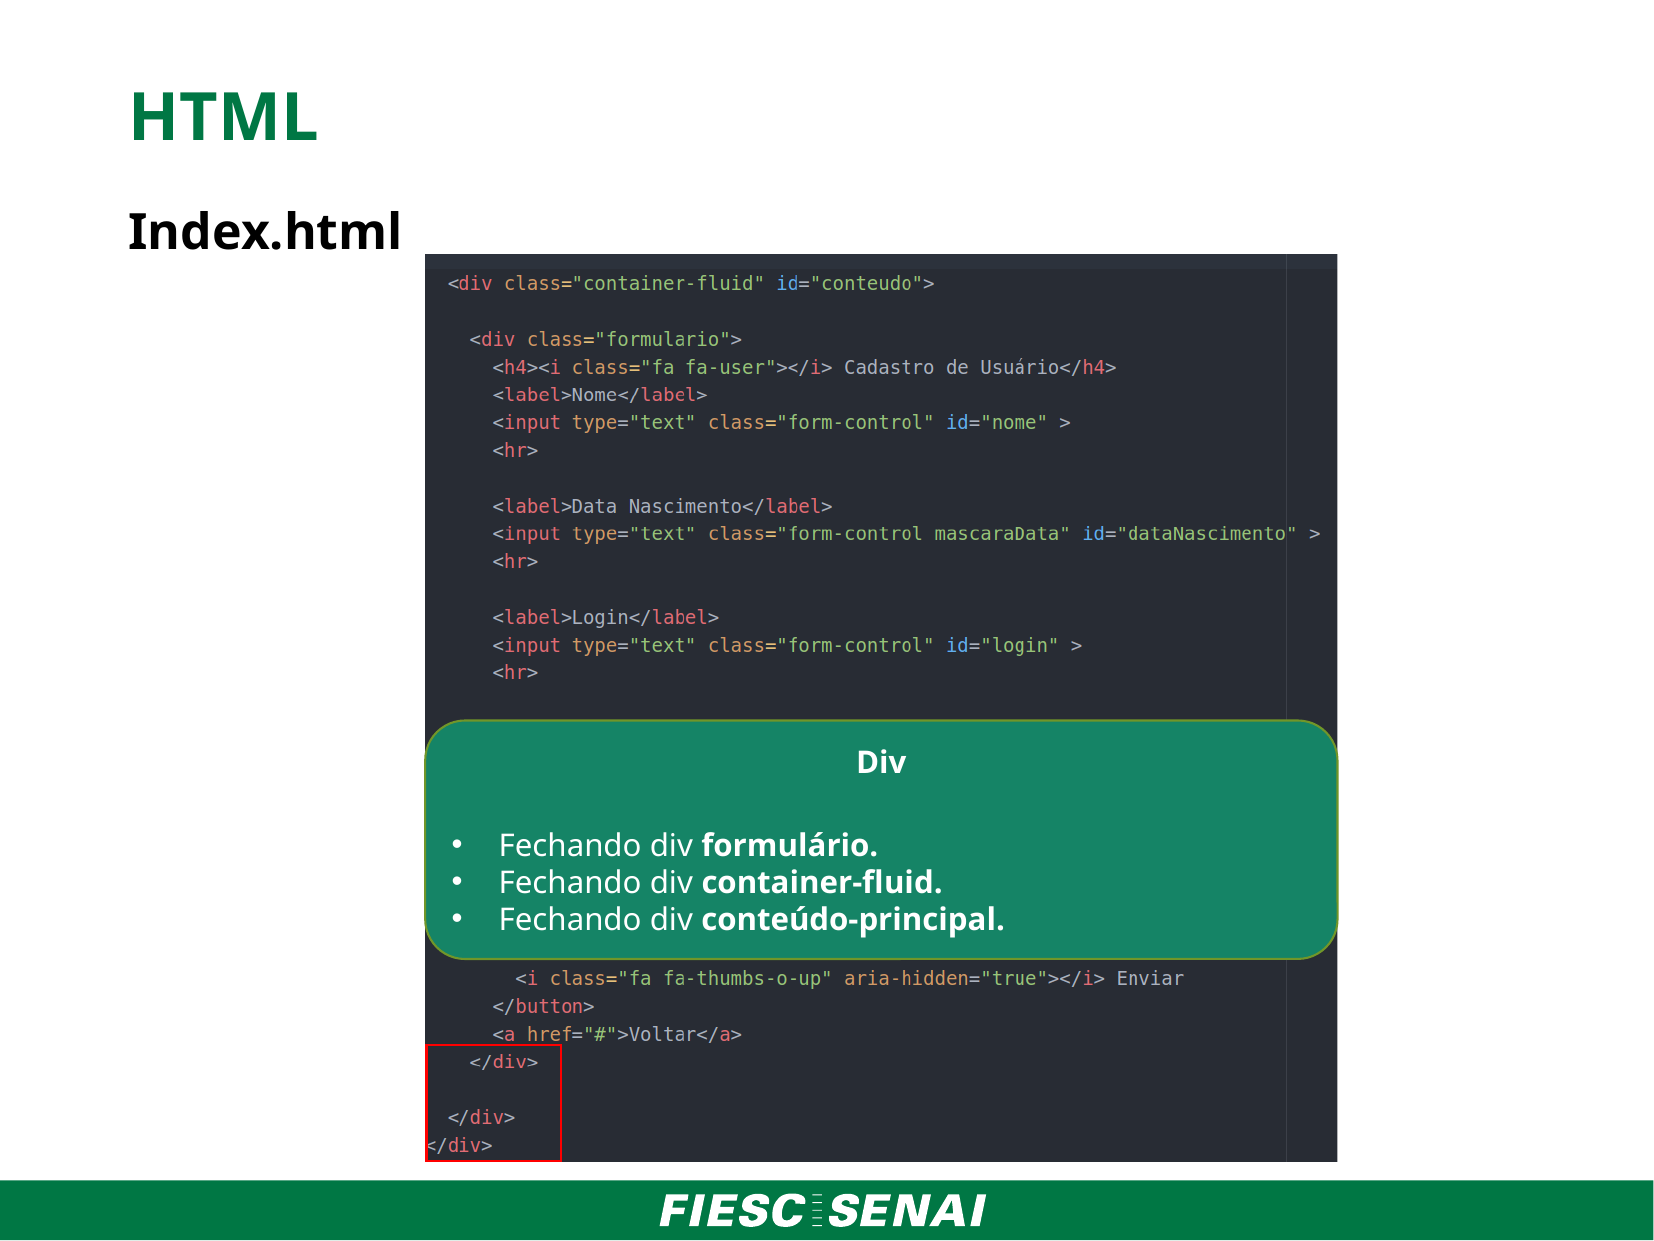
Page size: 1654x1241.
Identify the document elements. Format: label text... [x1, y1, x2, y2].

title HTML [113, 39, 1540, 200]
picture [425, 254, 1338, 754]
text_box Div Fechando div formulário. Fechando div container-fluid. Fechando div conteúdo-principal. [425, 720, 1338, 959]
picture [425, 926, 1338, 1162]
picture [428, 1046, 560, 1160]
list Index.html [113, 200, 1540, 1117]
